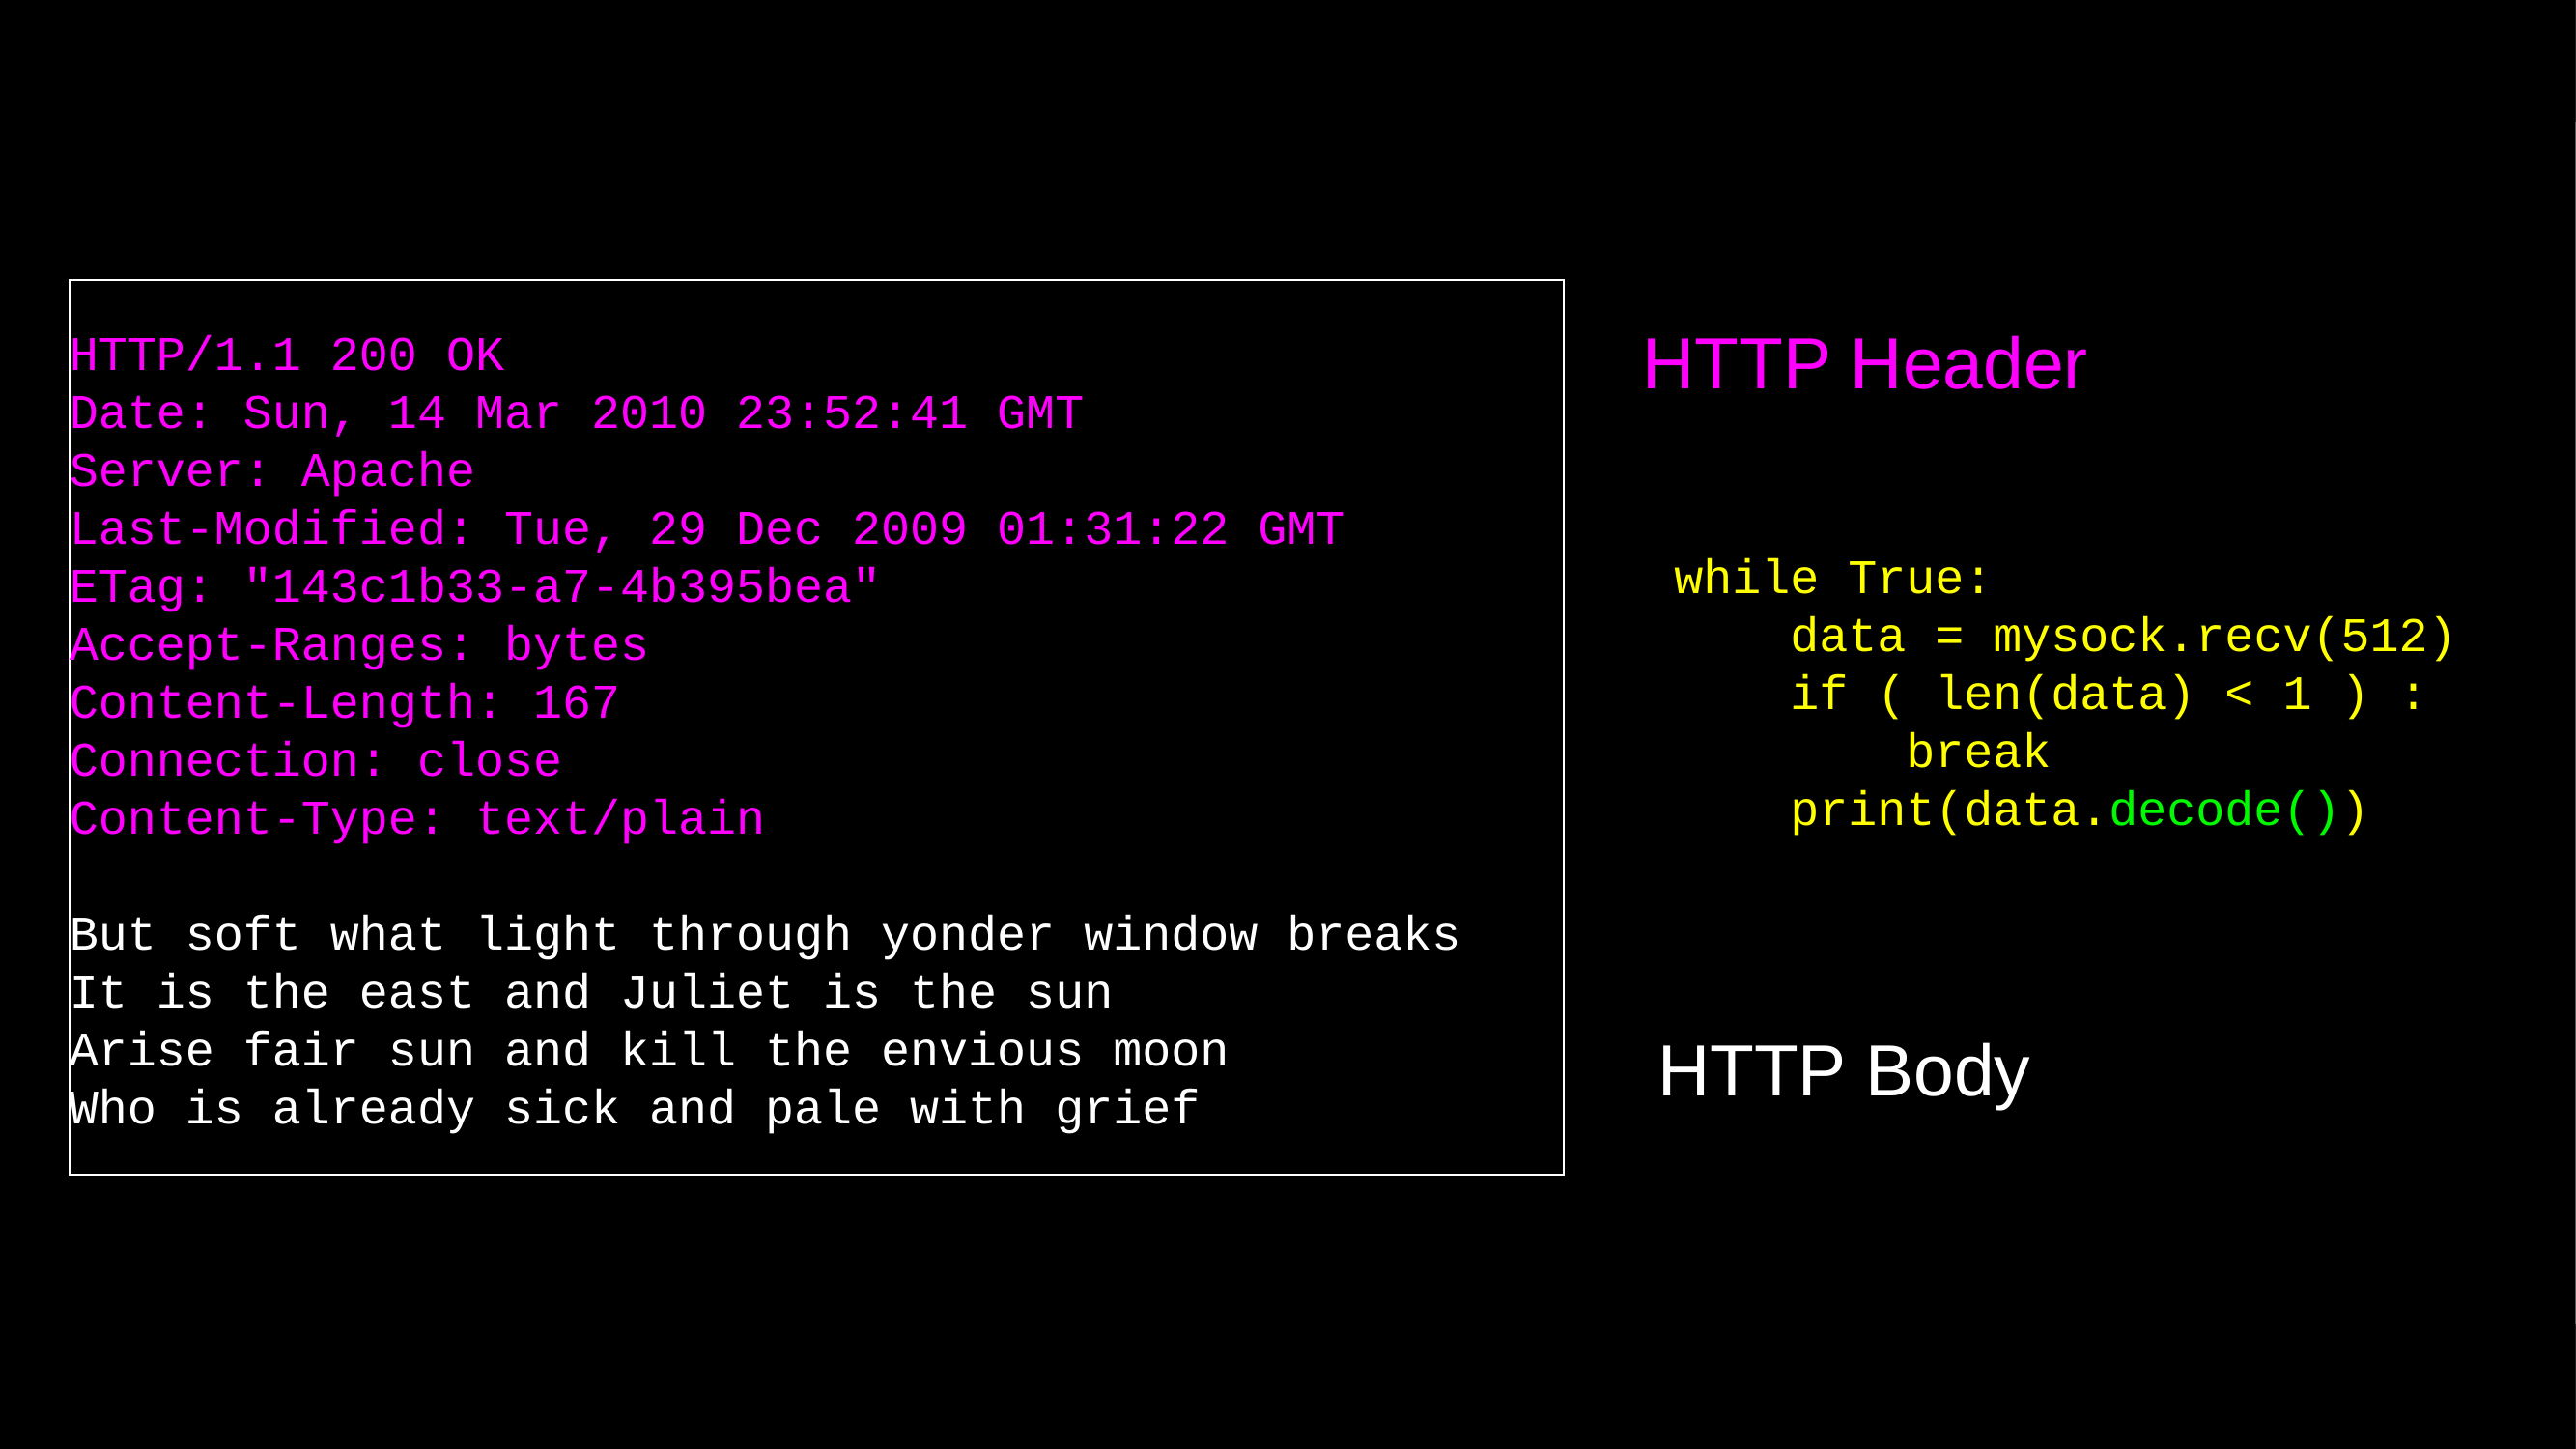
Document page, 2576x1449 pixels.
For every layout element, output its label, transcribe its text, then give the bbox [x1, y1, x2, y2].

text_box while True: data = mysock.recv(512) if ( len(data) < 1 ) : break print(data.decode()) [1674, 470, 2484, 910]
text_box HTTP Header [1609, 310, 2122, 410]
text_box HTTP/1.1 200 OK Date: Sun, 14 Mar 2010 23:52:41 GMT Server: Apache Last-Modified: Tue, 29 Dec 2009 01:31:22 GMT ETag: "143c1b33-a7-4b395bea" Accept-Ranges: bytes Content-Length: 167 Connection: close Content-Type: text/plain But soft what light through yonder window breaks It is the east and Juliet is the sun Arise fair sun and kill the envious moon Who is already sick and pale with grief [69, 280, 1564, 1175]
text_box HTTP Body [1609, 1017, 2080, 1117]
